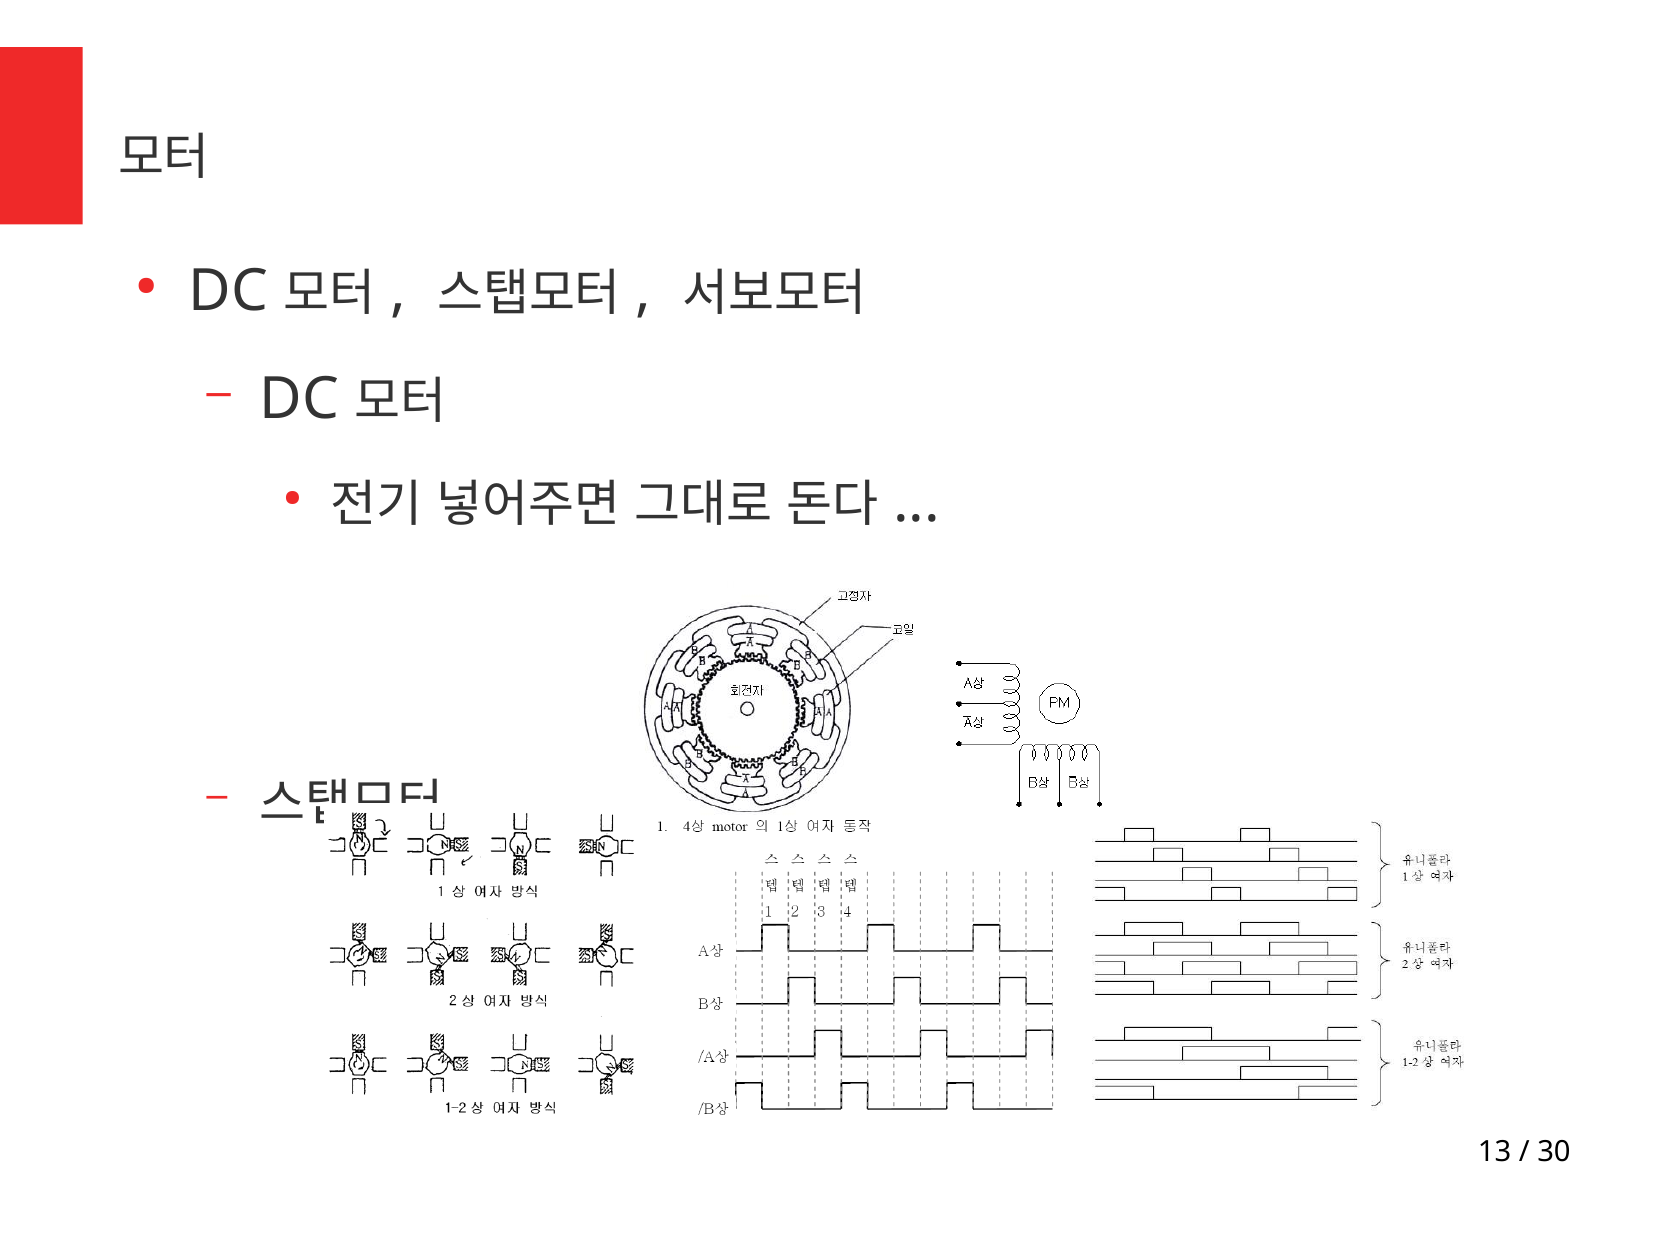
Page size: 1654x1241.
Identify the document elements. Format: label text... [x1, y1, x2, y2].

list DC모터, 스탭모터, 서보모터 DC모터 전기 넣어주면 그대로 돈다... 스탭모터 [118, 248, 1595, 1182]
title 모터 [118, 49, 1571, 257]
picture [324, 579, 1471, 1123]
